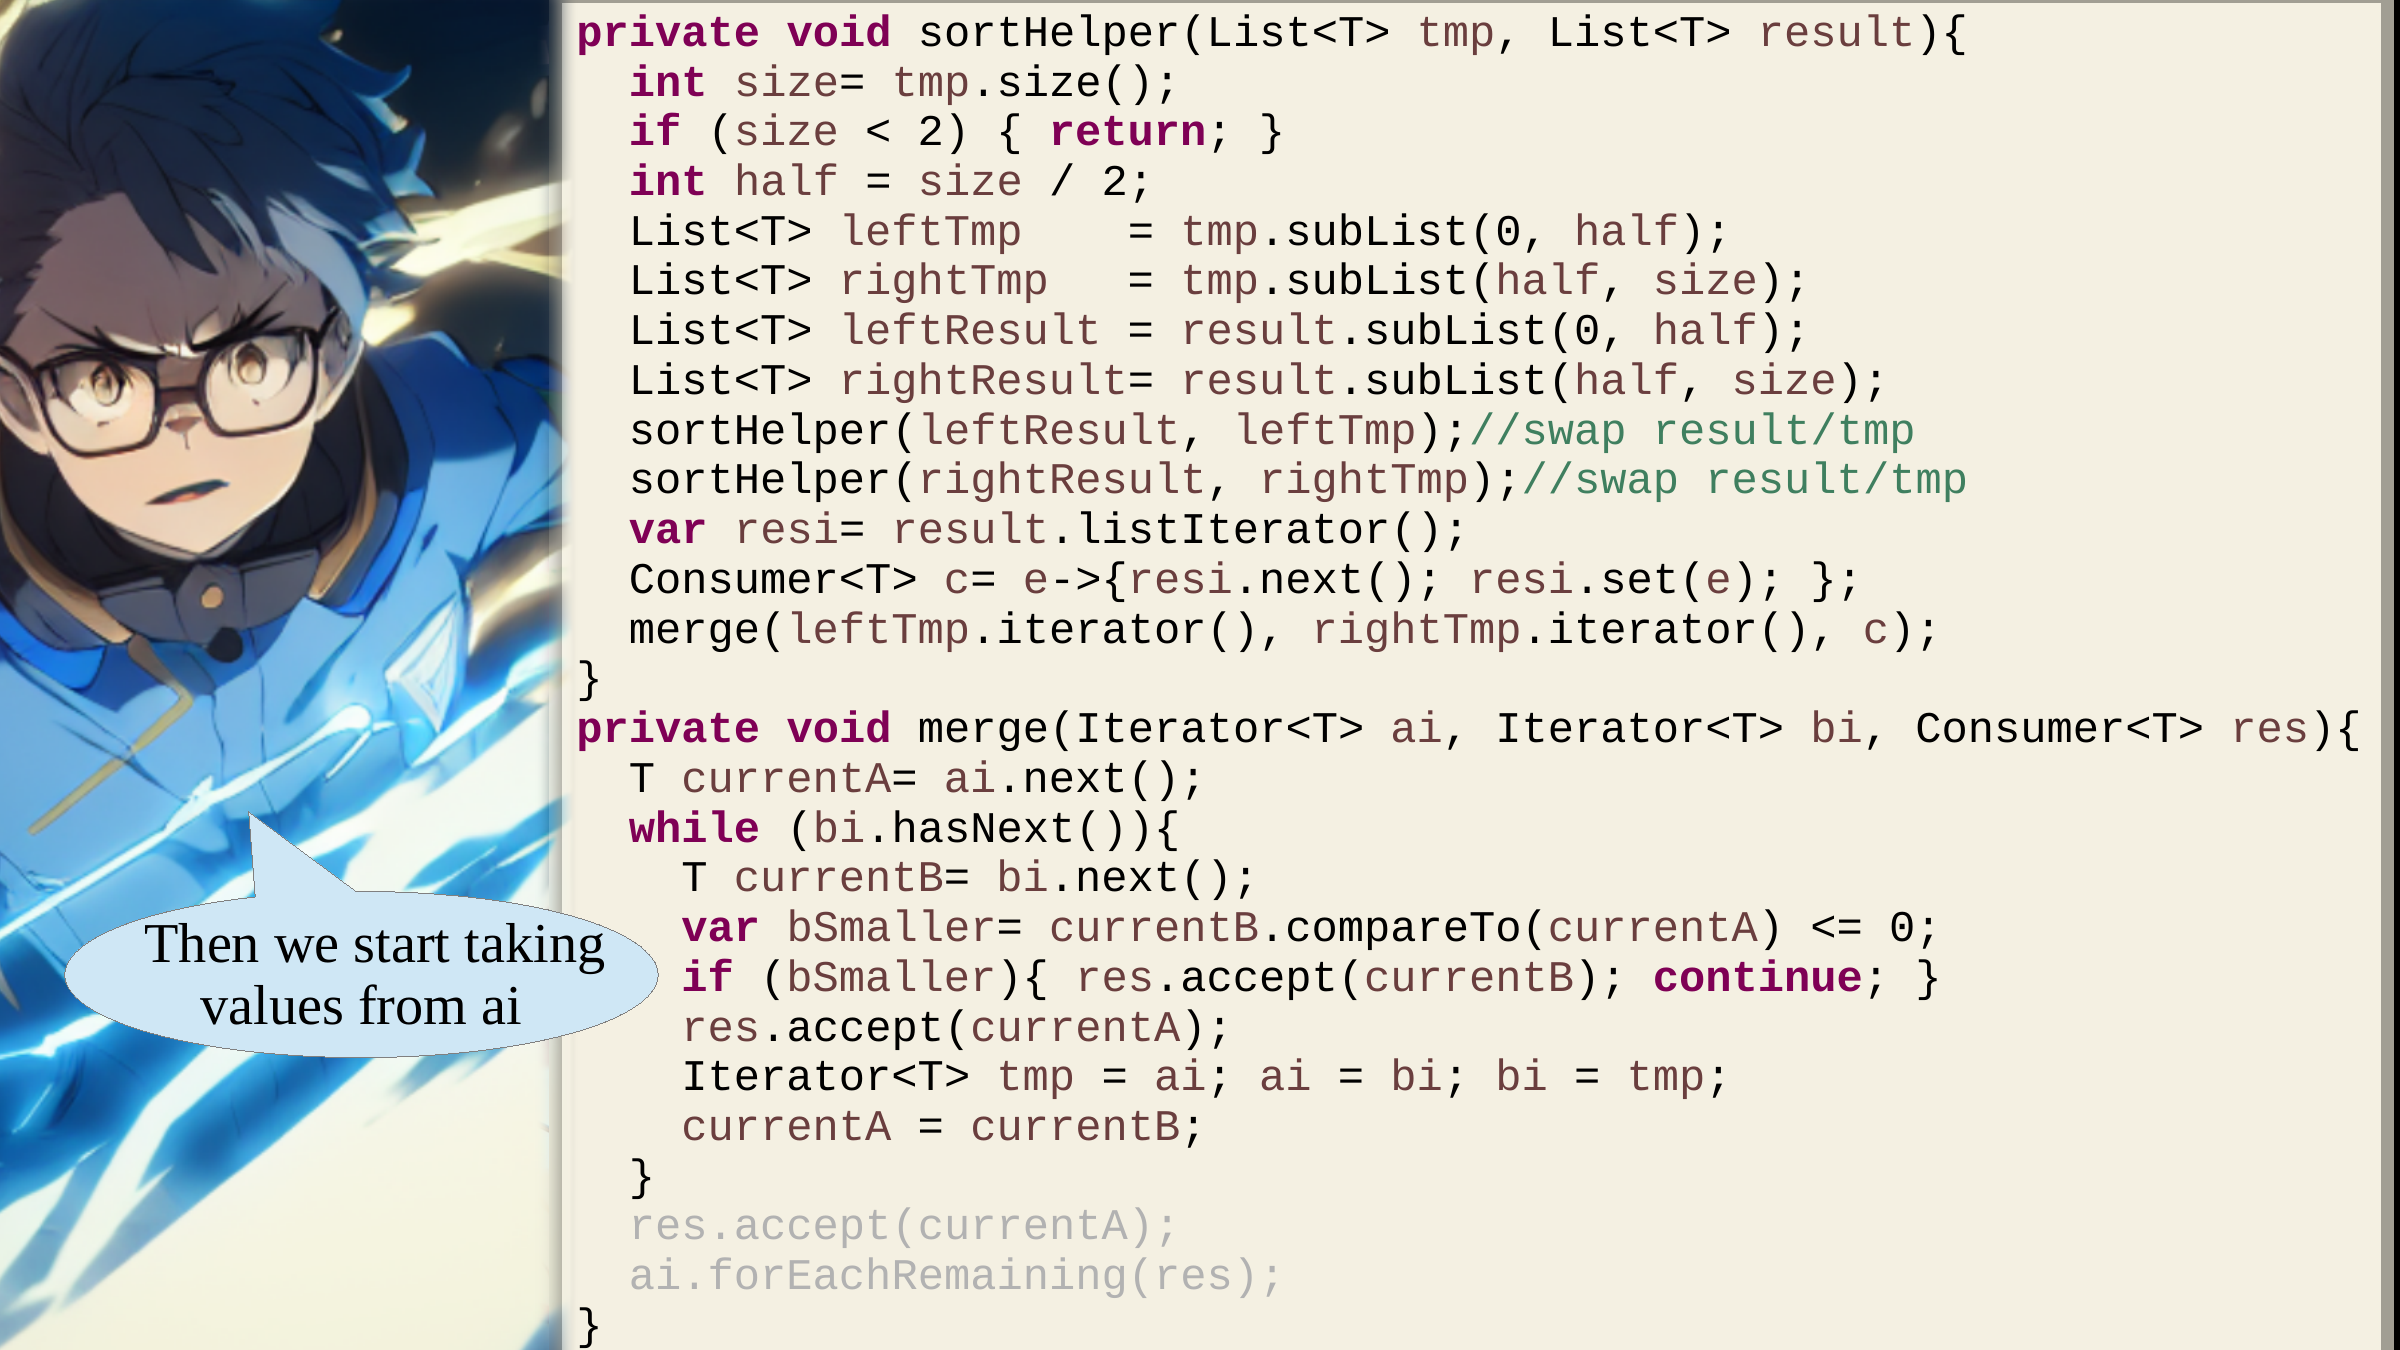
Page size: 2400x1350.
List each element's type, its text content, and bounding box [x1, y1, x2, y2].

text_box [2394, 0, 2400, 1350]
text_box Then we start taking values from ai [64, 811, 659, 1058]
picture [0, 0, 578, 1350]
text_box private void sortHelper(List<T> tmp, List<T> result){ int size= tmp.size(); if (size < 2) { return; } int half = size / 2; List<T> leftTmp = tmp.subList(0, half); List<T> rightTmp = tmp.subList(half, size); List<T> leftResult = result.subList(0, half); List<T> rightResult= result.subList(half, size); sortHelper(leftResult, leftTmp);//swap result/tmp sortHelper(rightResult, rightTmp);//swap result/tmp var resi= result.listIterator(); Consumer<T> c= e->{resi.next(); resi.set(e); }; merge(leftTmp.iterator(), rightTmp.iterator(), c); } private void merge(Iterator<T> ai, Iterator<T> bi, Consumer<T> res){ T currentA= ai.next(); while (bi.hasNext()){ T currentB= bi.next(); var bSmaller= currentB.compareTo(currentA) <= 0; if (bSmaller){ res.accept(currentB); continue; } res.accept(currentA); Iterator<T> tmp = ai; ai = bi; bi = tmp; currentA = currentB; } res.accept(currentA); ai.forEachRemaining(res); } [578, 0, 2388, 1350]
